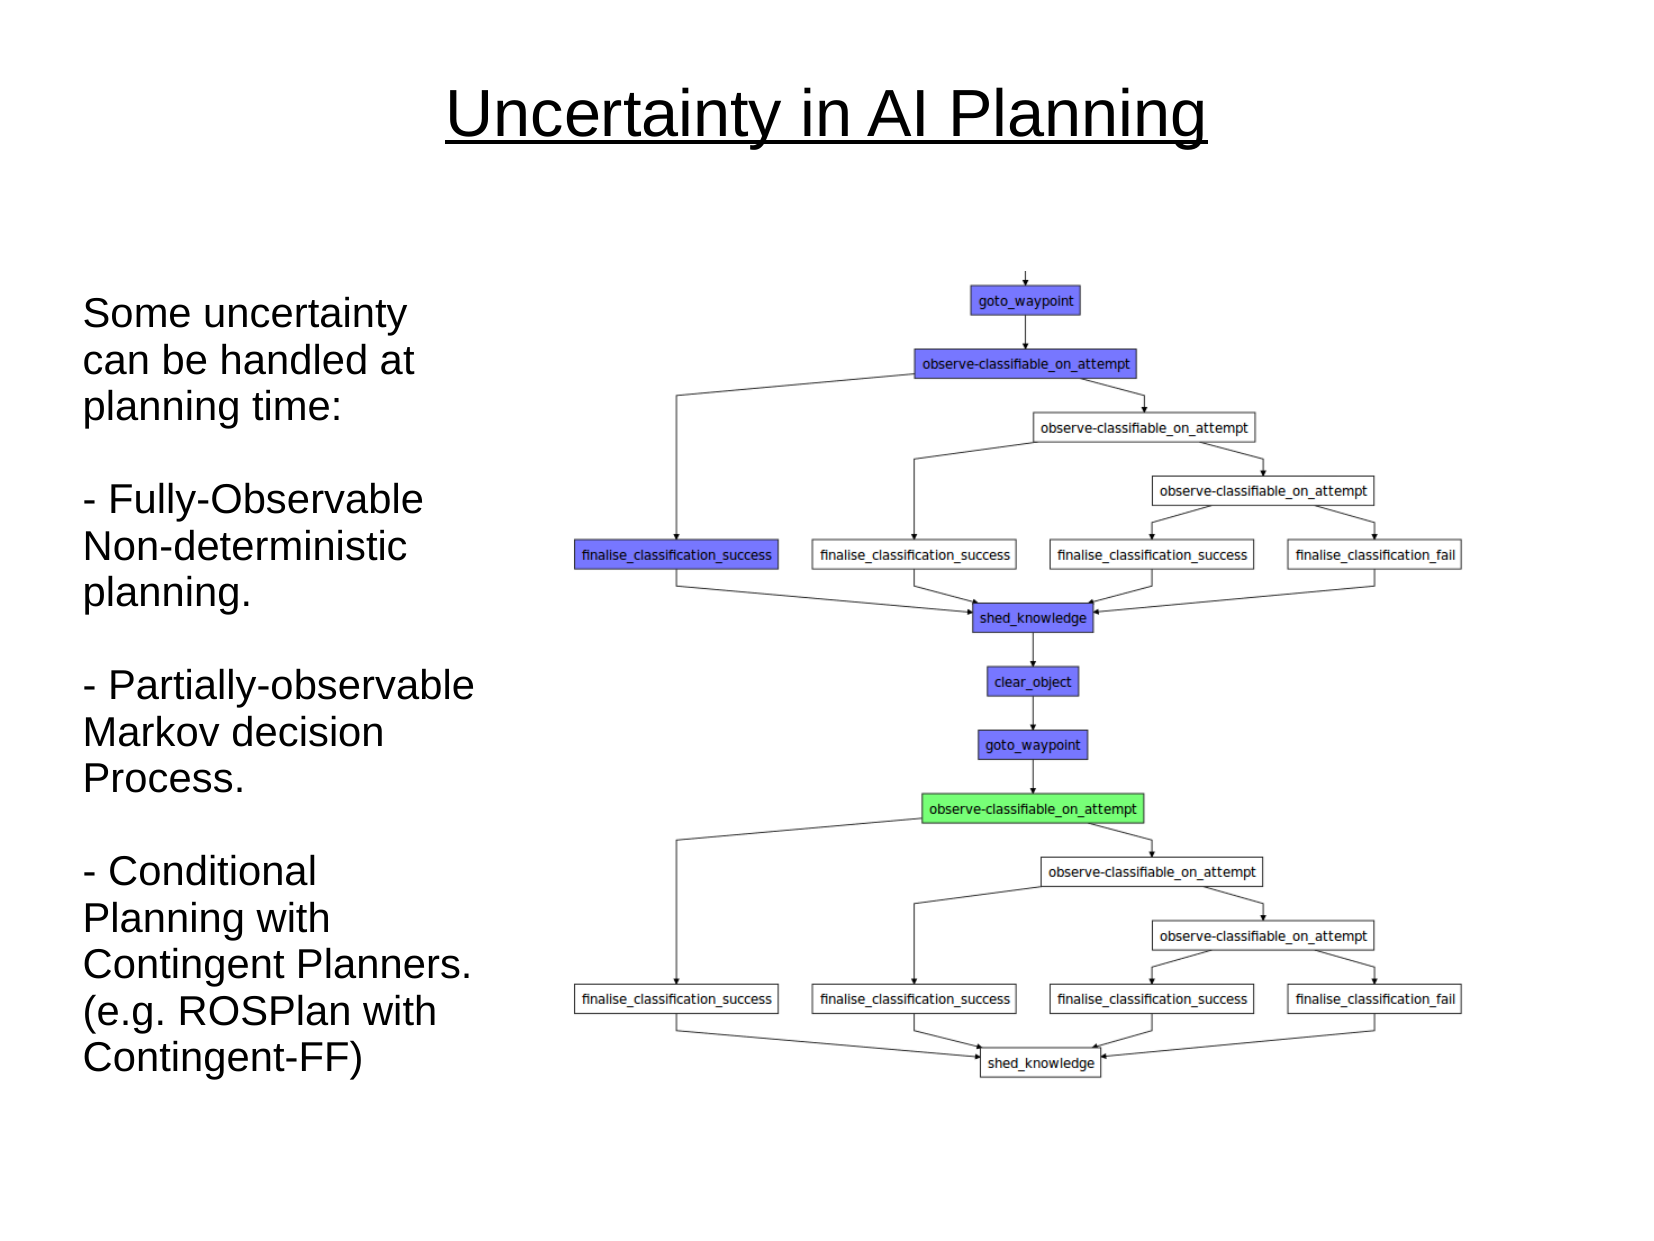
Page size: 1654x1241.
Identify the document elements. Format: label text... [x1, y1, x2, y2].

picture [528, 271, 1506, 1104]
title Uncertainty in AI Planning [82, 49, 1571, 178]
subtitle Some uncertainty can be handled at planning time: - Fully-Observable Non-deterministic planning. - Partially-observable Markov decision Process. - Conditional Planning with Contingent Planners. (e.g. ROSPlan with Contingent-FF) [82, 290, 485, 1137]
